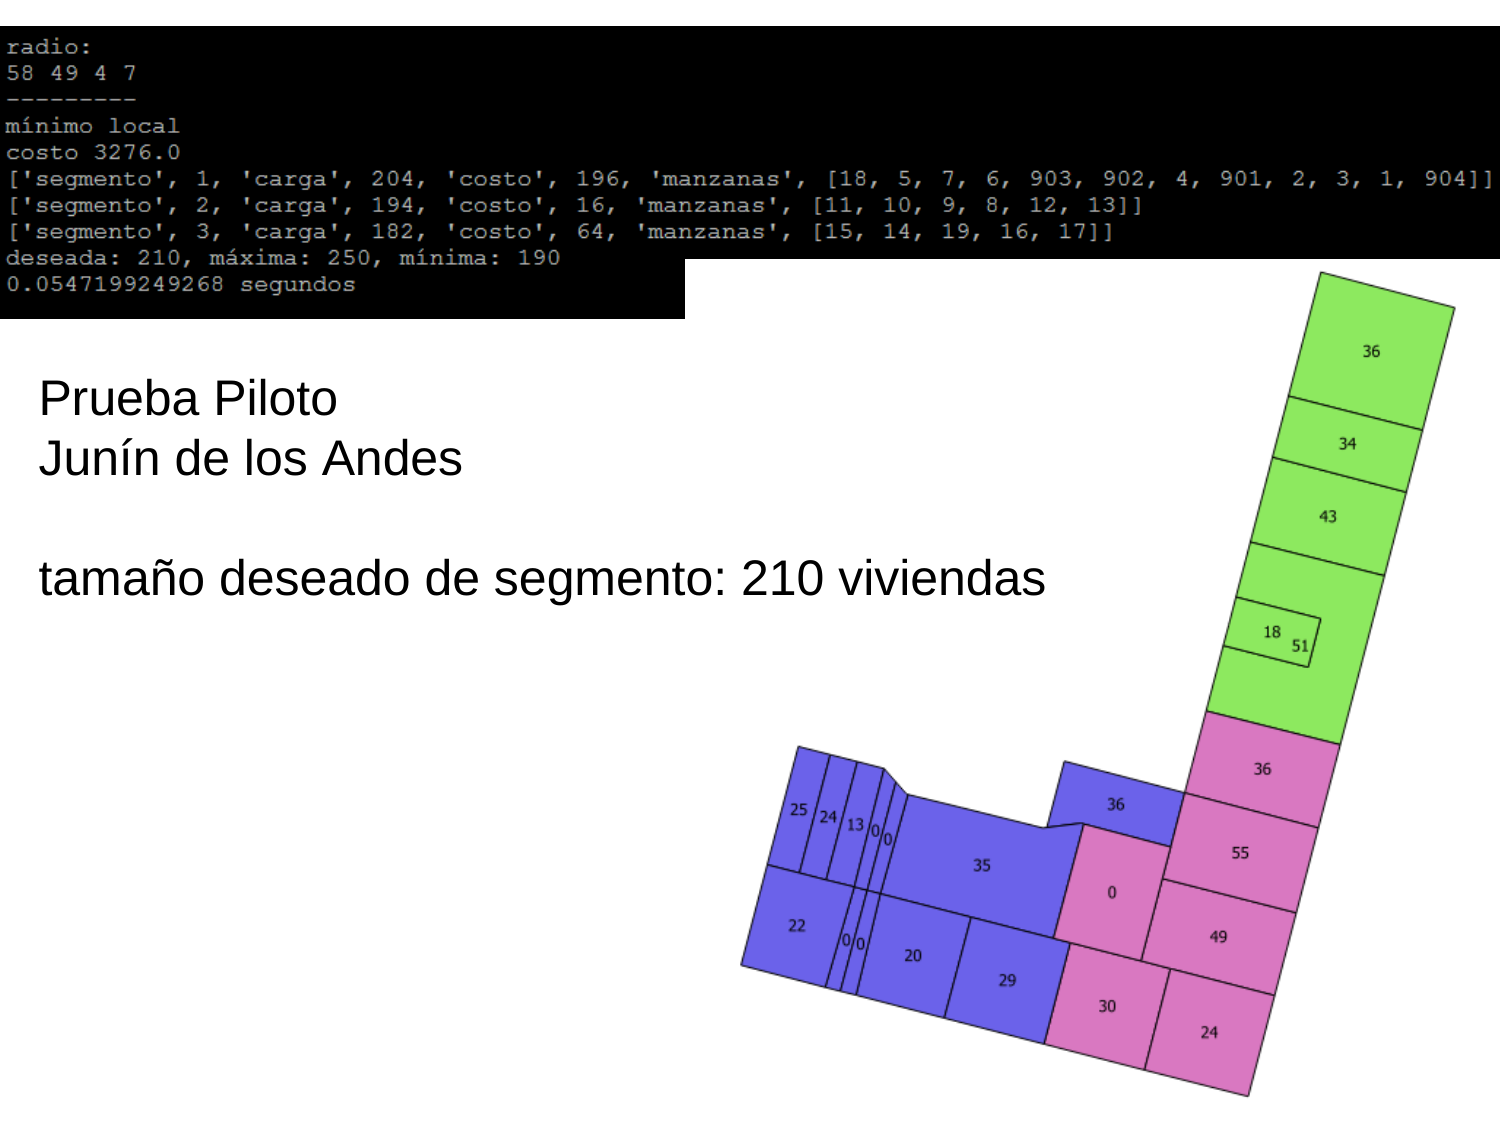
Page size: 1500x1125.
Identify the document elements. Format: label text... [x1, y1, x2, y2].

text_box Prueba Piloto Junín de los Andes tamaño deseado de segmento: 210 viviendas [23, 358, 1194, 614]
picture [0, 26, 1500, 1113]
